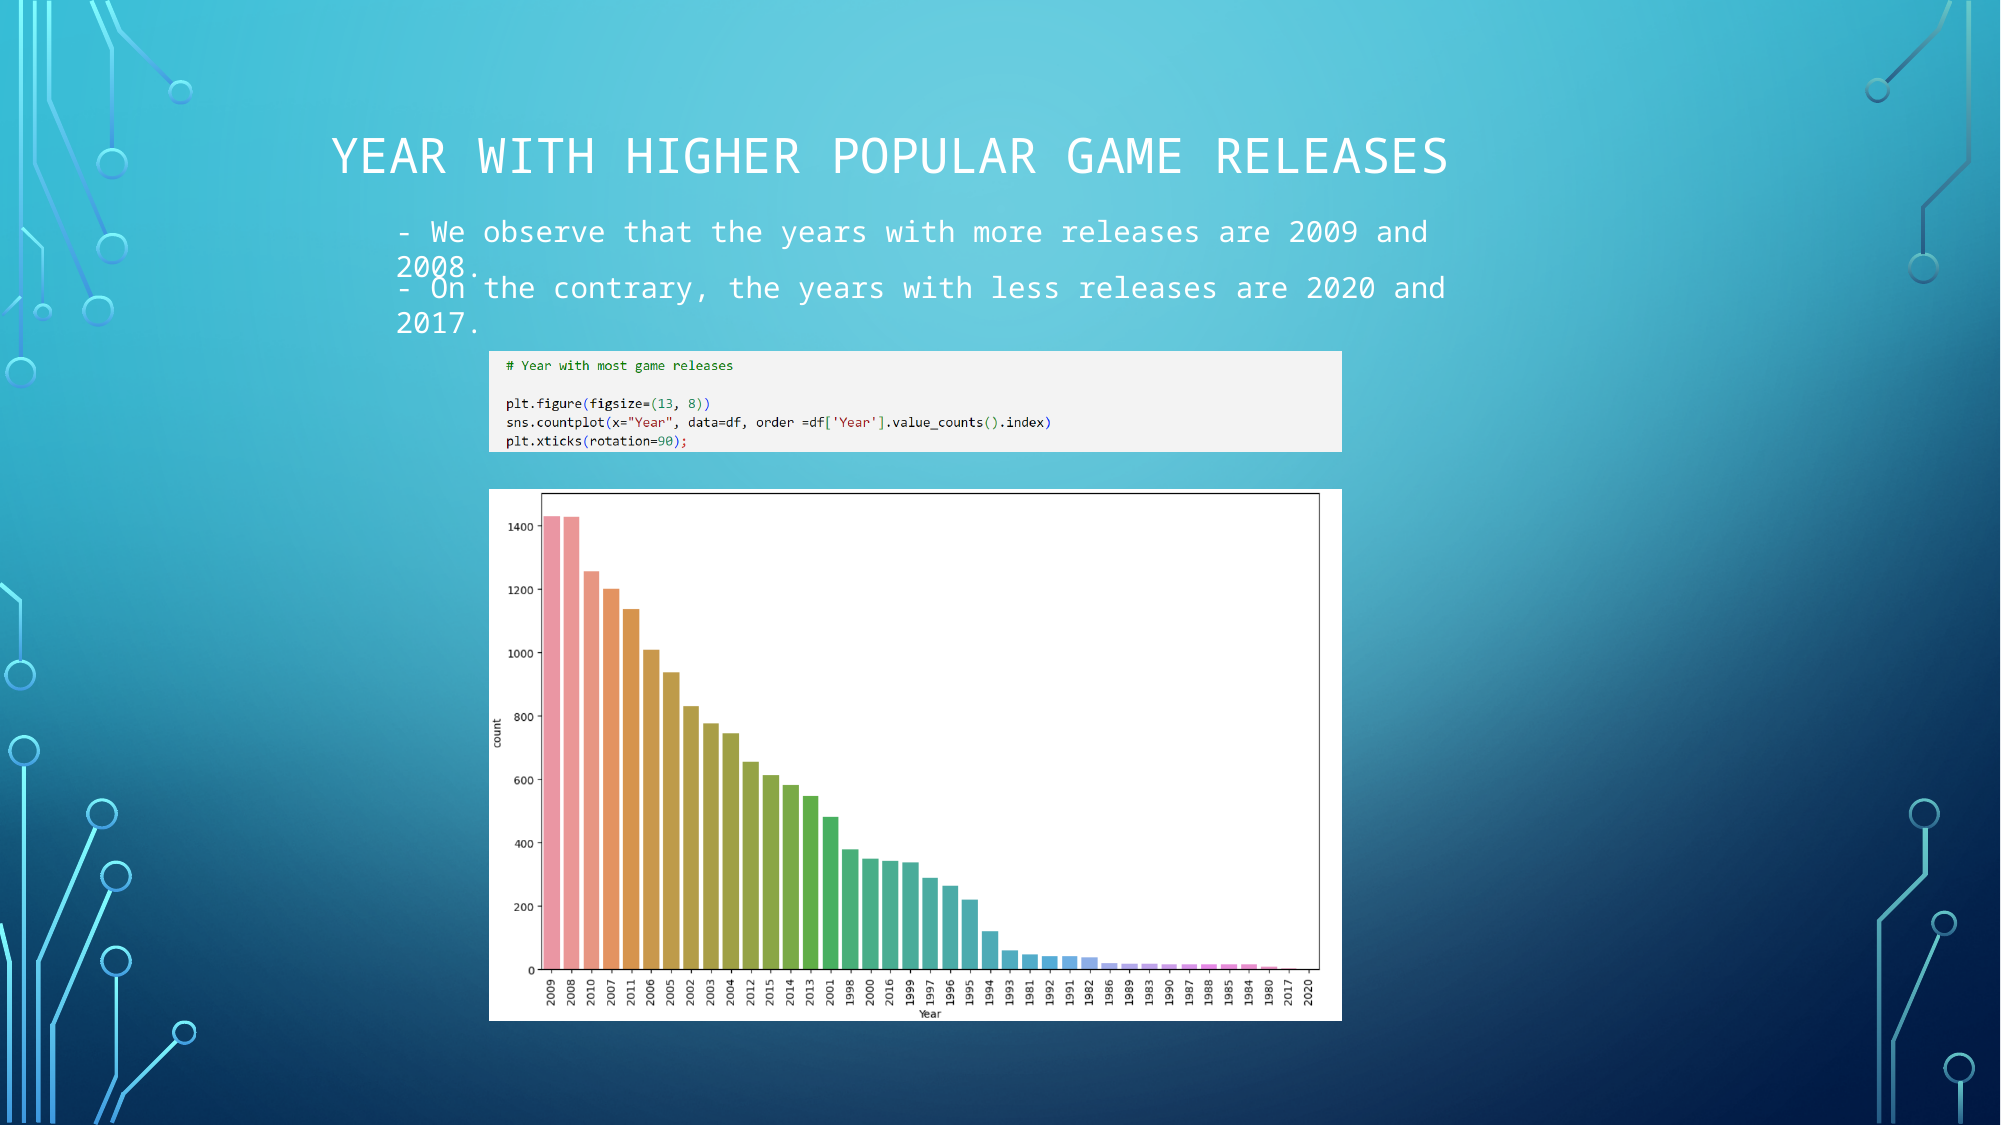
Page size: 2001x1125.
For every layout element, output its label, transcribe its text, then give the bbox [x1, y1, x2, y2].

picture [489, 351, 1342, 452]
text_box - On the contrary, the years with less releases are 2020 and 2017. [380, 261, 1483, 313]
title Year with higher POPULAR Game releases [315, 107, 1647, 209]
picture [489, 489, 1342, 1021]
text_box - We observe that the years with more releases are 2009 and 2008. [380, 206, 1483, 257]
